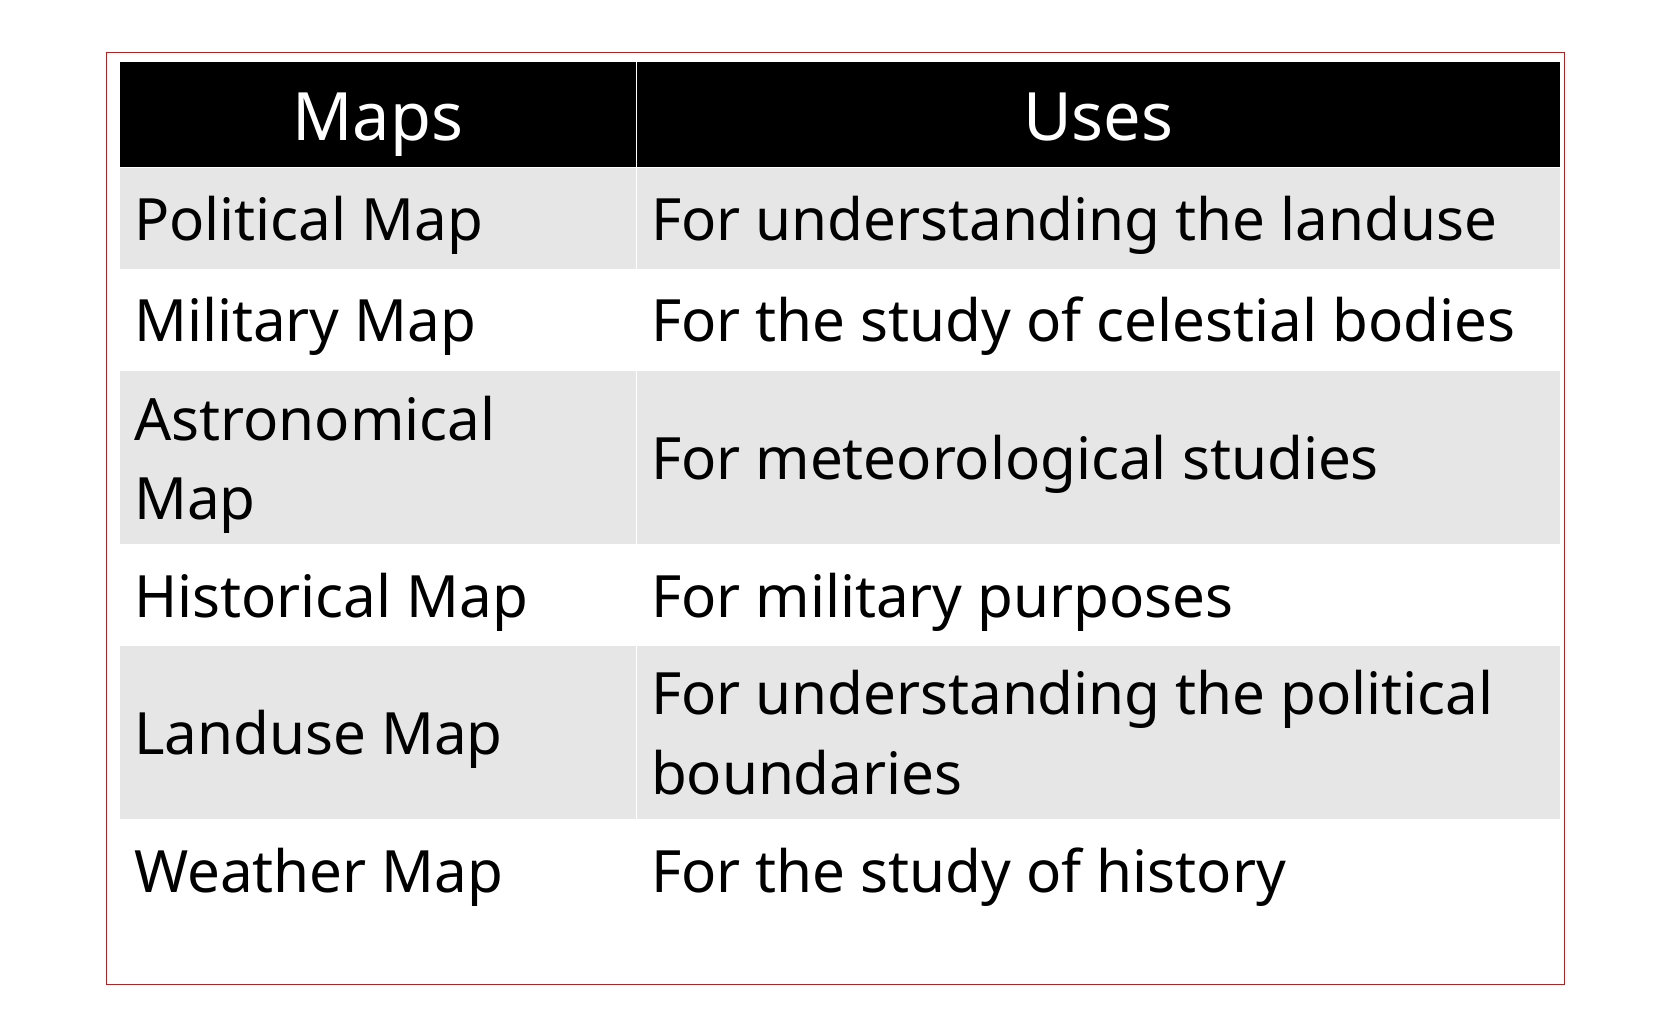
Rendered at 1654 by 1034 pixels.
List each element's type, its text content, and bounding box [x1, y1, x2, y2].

table_header Maps [120, 62, 636, 167]
table_cell Astronomical Map [120, 371, 636, 544]
text_box [106, 52, 1565, 985]
table_cell For understanding the political boundaries [637, 646, 1560, 819]
table_cell Historical Map [120, 545, 636, 645]
table_cell For understanding the landuse [637, 168, 1560, 269]
table_cell Weather Map [120, 820, 636, 920]
table_cell For meteorological studies [637, 371, 1560, 544]
table_cell Landuse Map [120, 646, 636, 819]
table_cell For military purposes [637, 545, 1560, 645]
table_cell For the study of history [637, 820, 1560, 920]
table_cell Military Map [120, 270, 636, 370]
table_cell Political Map [120, 168, 636, 269]
table_cell For the study of celestial bodies [637, 270, 1560, 370]
table_header Uses [637, 62, 1560, 167]
